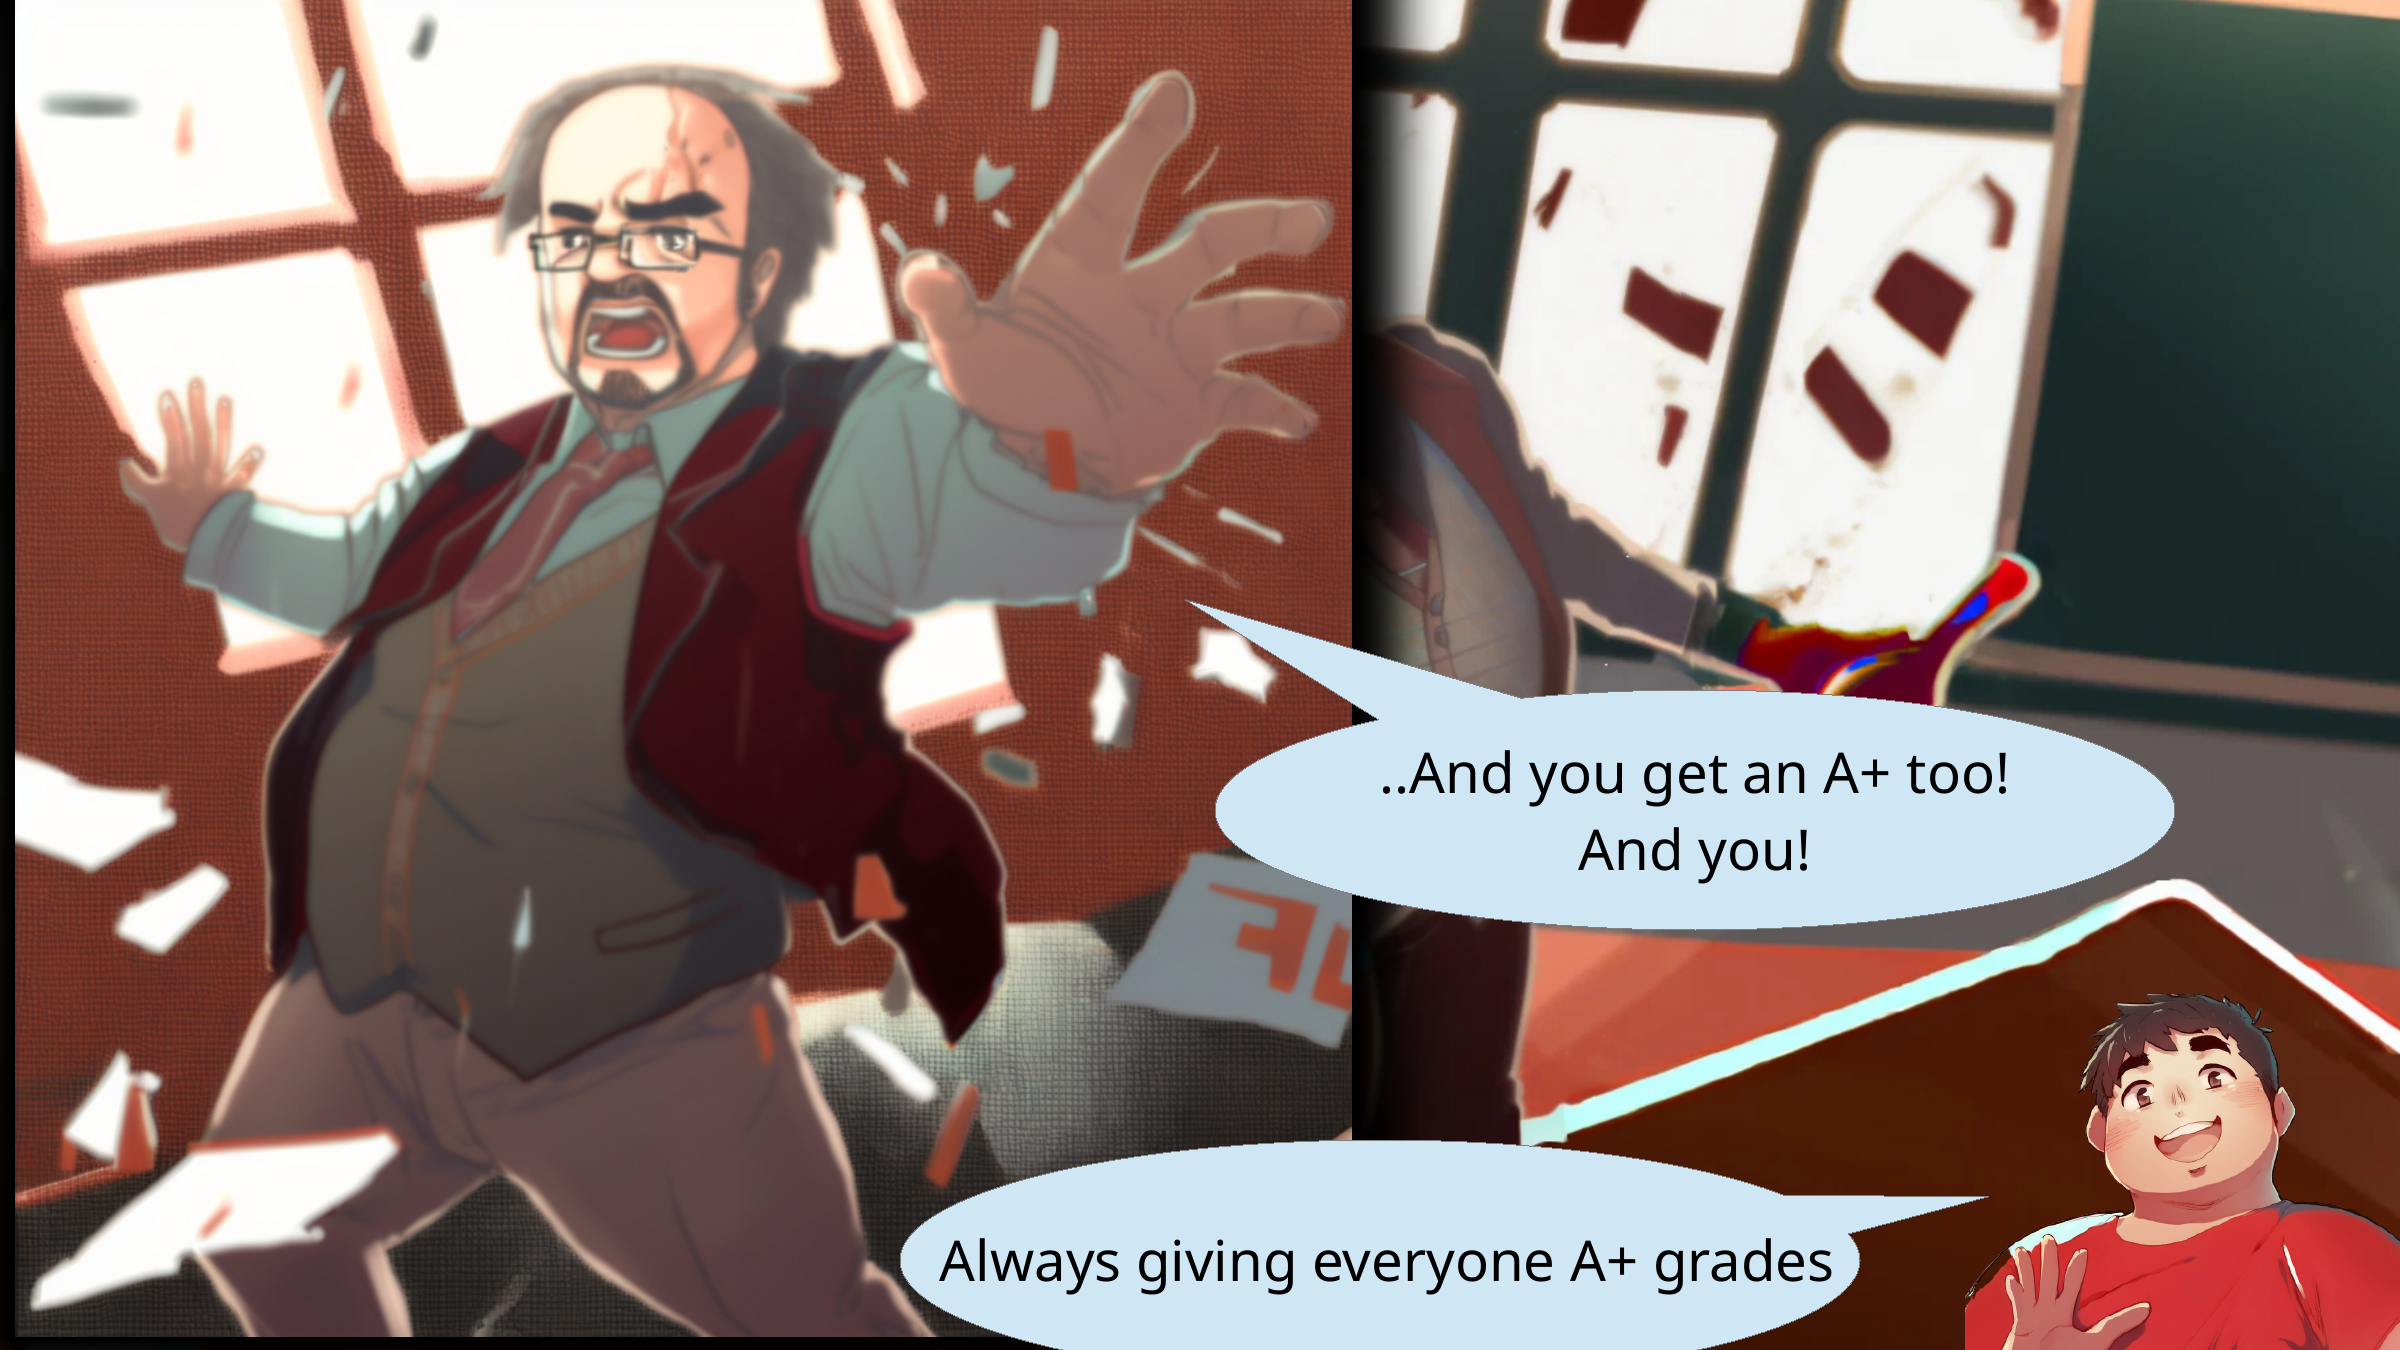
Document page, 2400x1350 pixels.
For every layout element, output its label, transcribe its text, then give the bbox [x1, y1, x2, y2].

picture [15, 0, 1352, 1337]
picture [1381, 0, 2400, 1350]
text_box ..And you get an A+ too! And you! [1185, 599, 2175, 931]
text_box Always giving everyone A+ grades [900, 1140, 1989, 1350]
